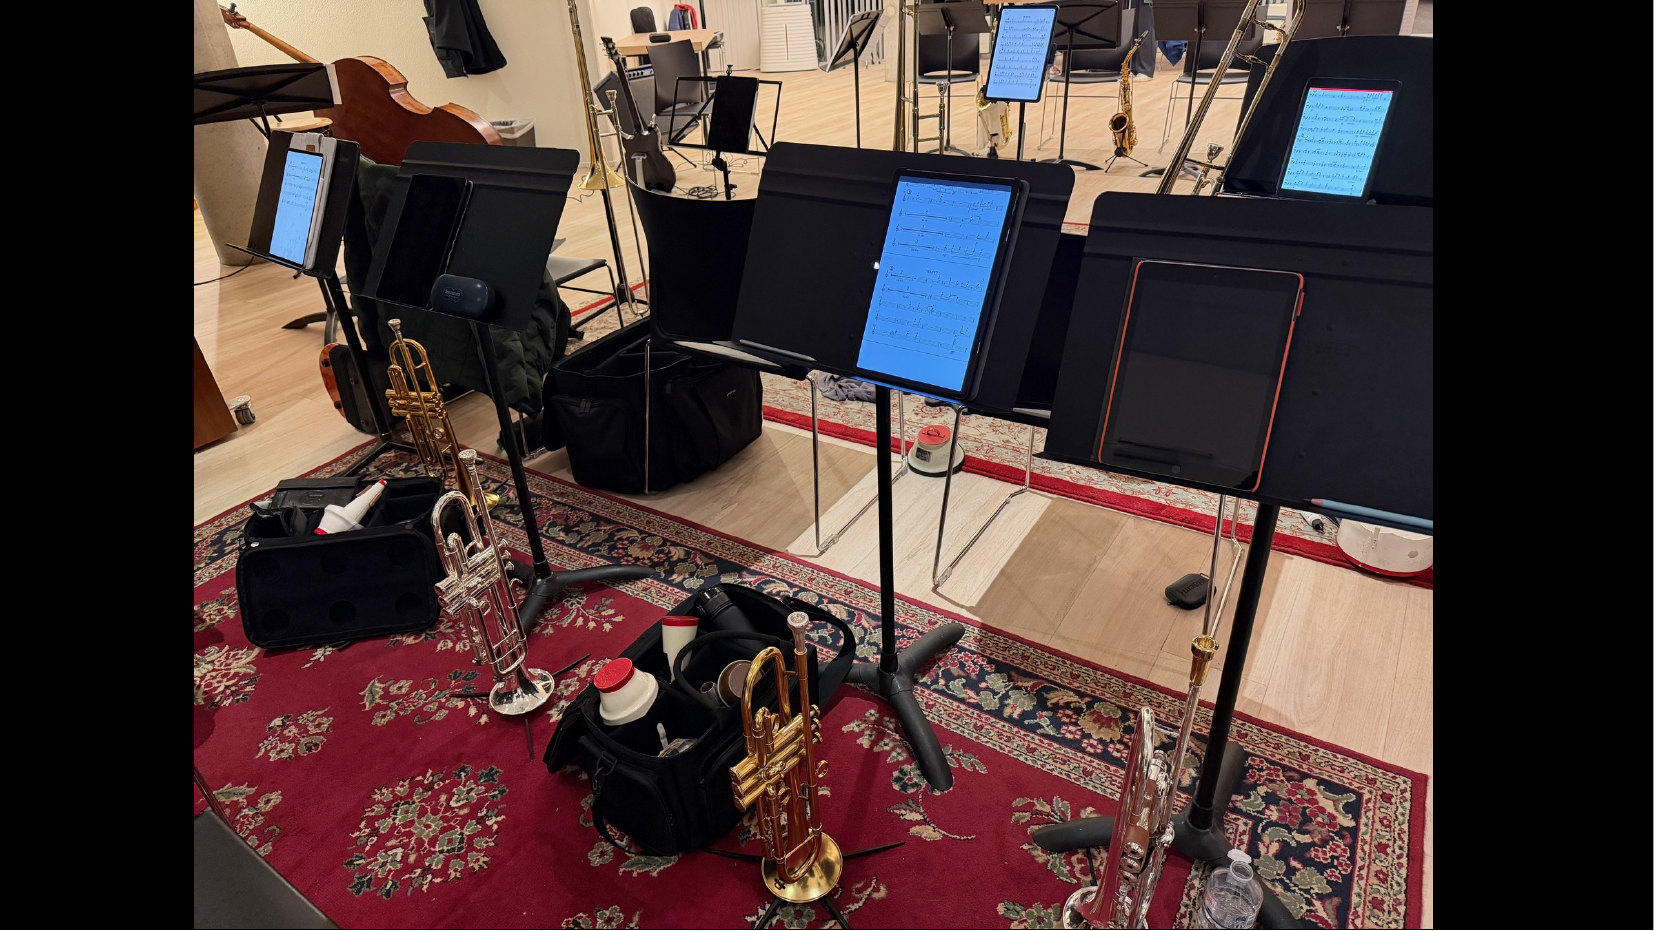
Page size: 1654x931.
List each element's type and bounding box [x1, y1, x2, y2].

picture [194, 0, 1433, 929]
